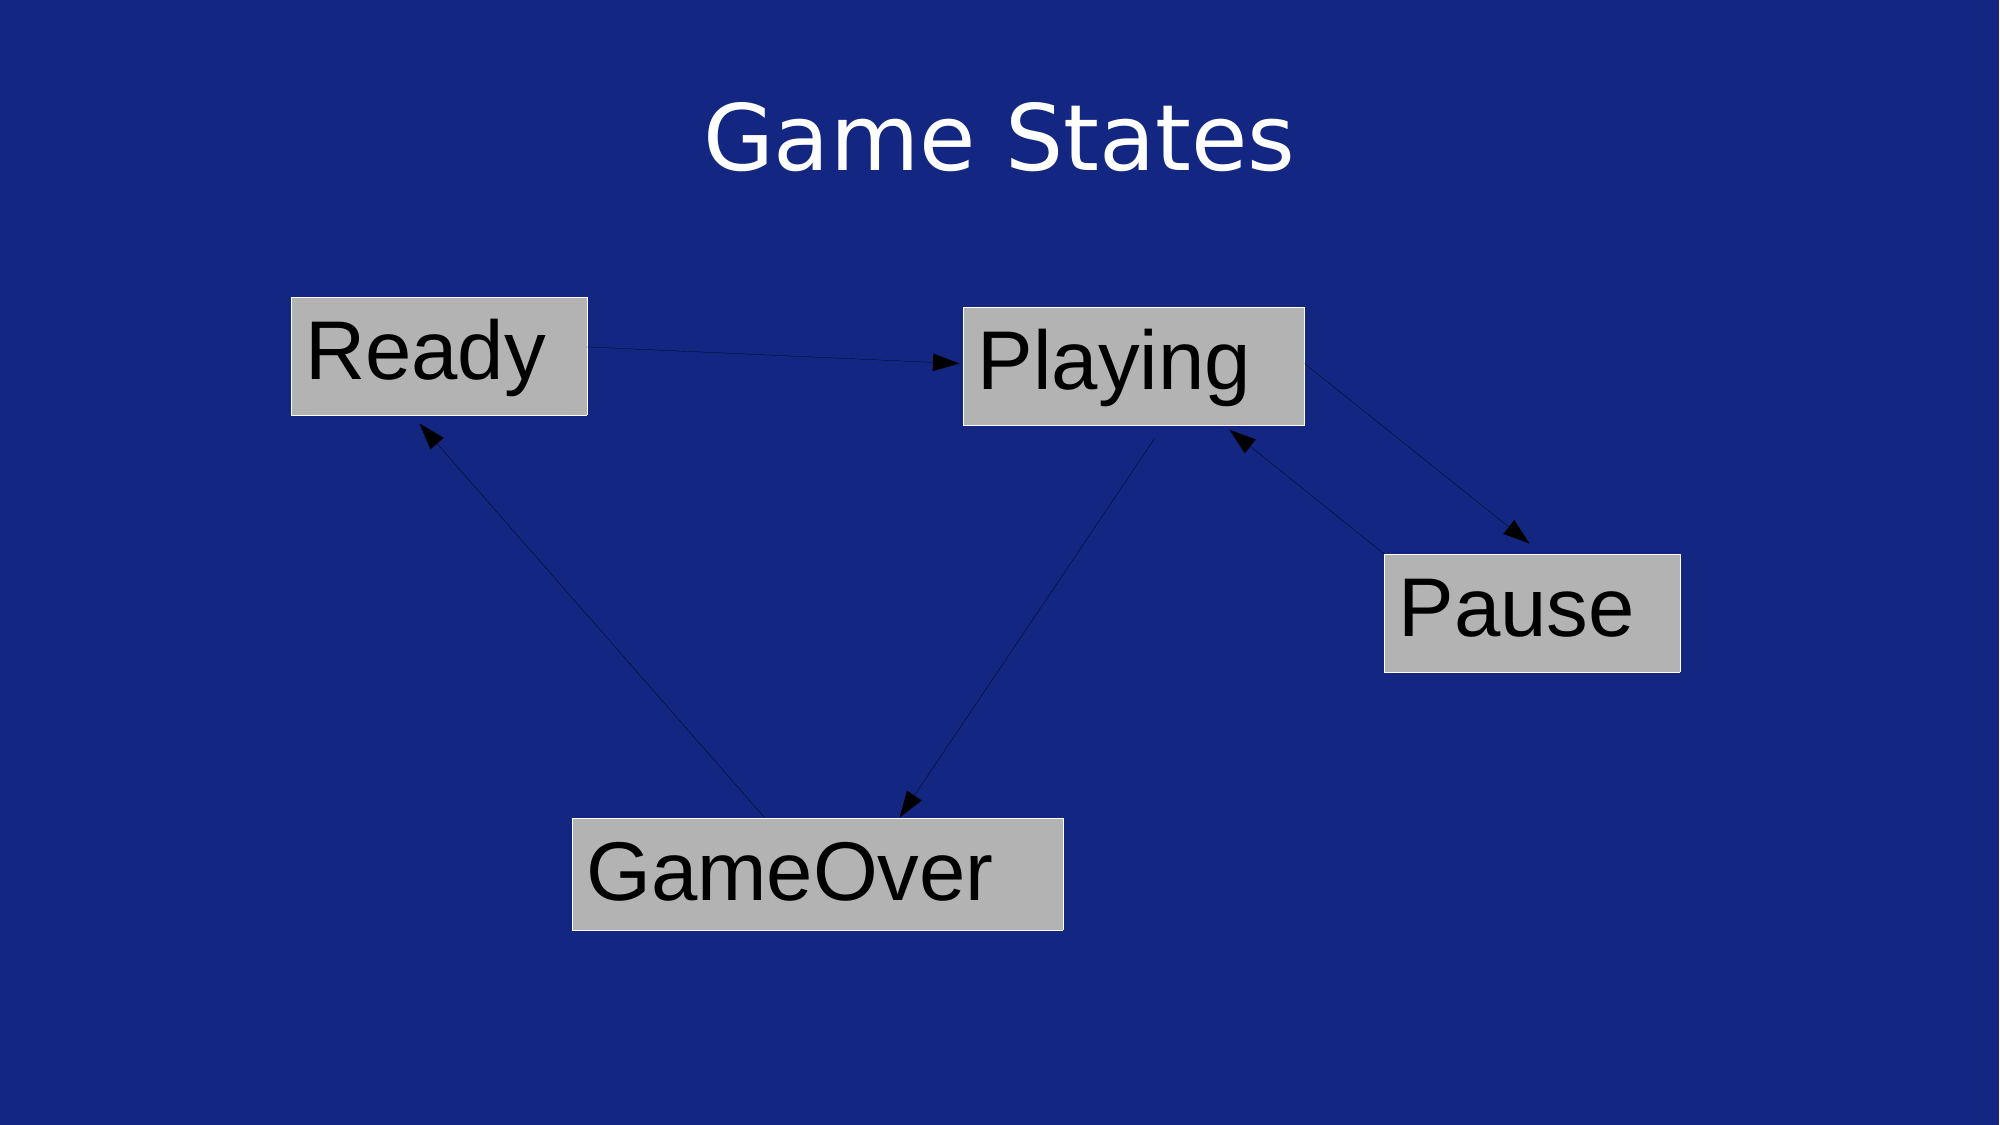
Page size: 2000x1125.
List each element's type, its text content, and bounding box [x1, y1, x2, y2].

table_header Pause [1385, 555, 1680, 672]
table_header Ready [292, 298, 587, 415]
table_header GameOver [573, 819, 1063, 930]
table_header Playing [964, 308, 1304, 425]
title Game States [99, 44, 1900, 233]
